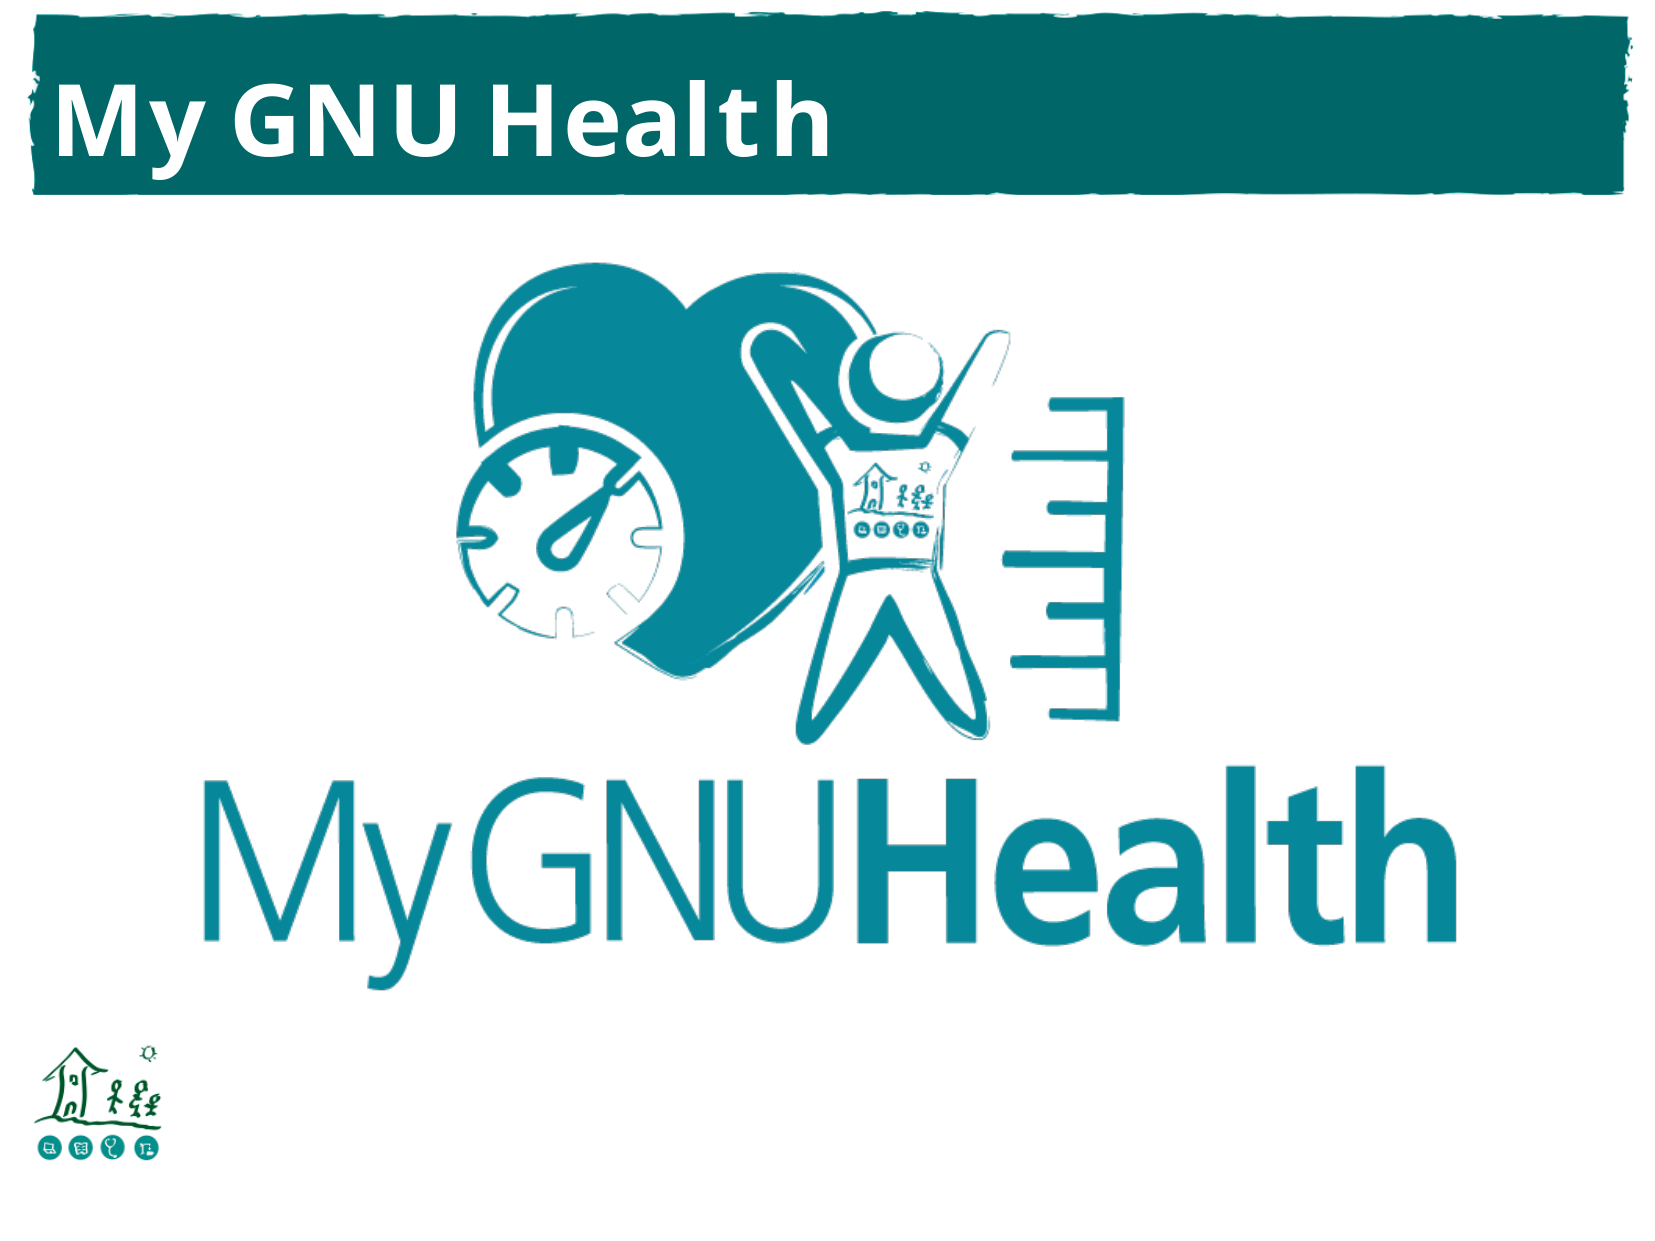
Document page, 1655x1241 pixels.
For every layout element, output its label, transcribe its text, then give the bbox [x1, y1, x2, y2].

text_box [142, 210, 1511, 1031]
title MyGNUHealth [48, 56, 1607, 177]
picture [0, 0, 1654, 1211]
